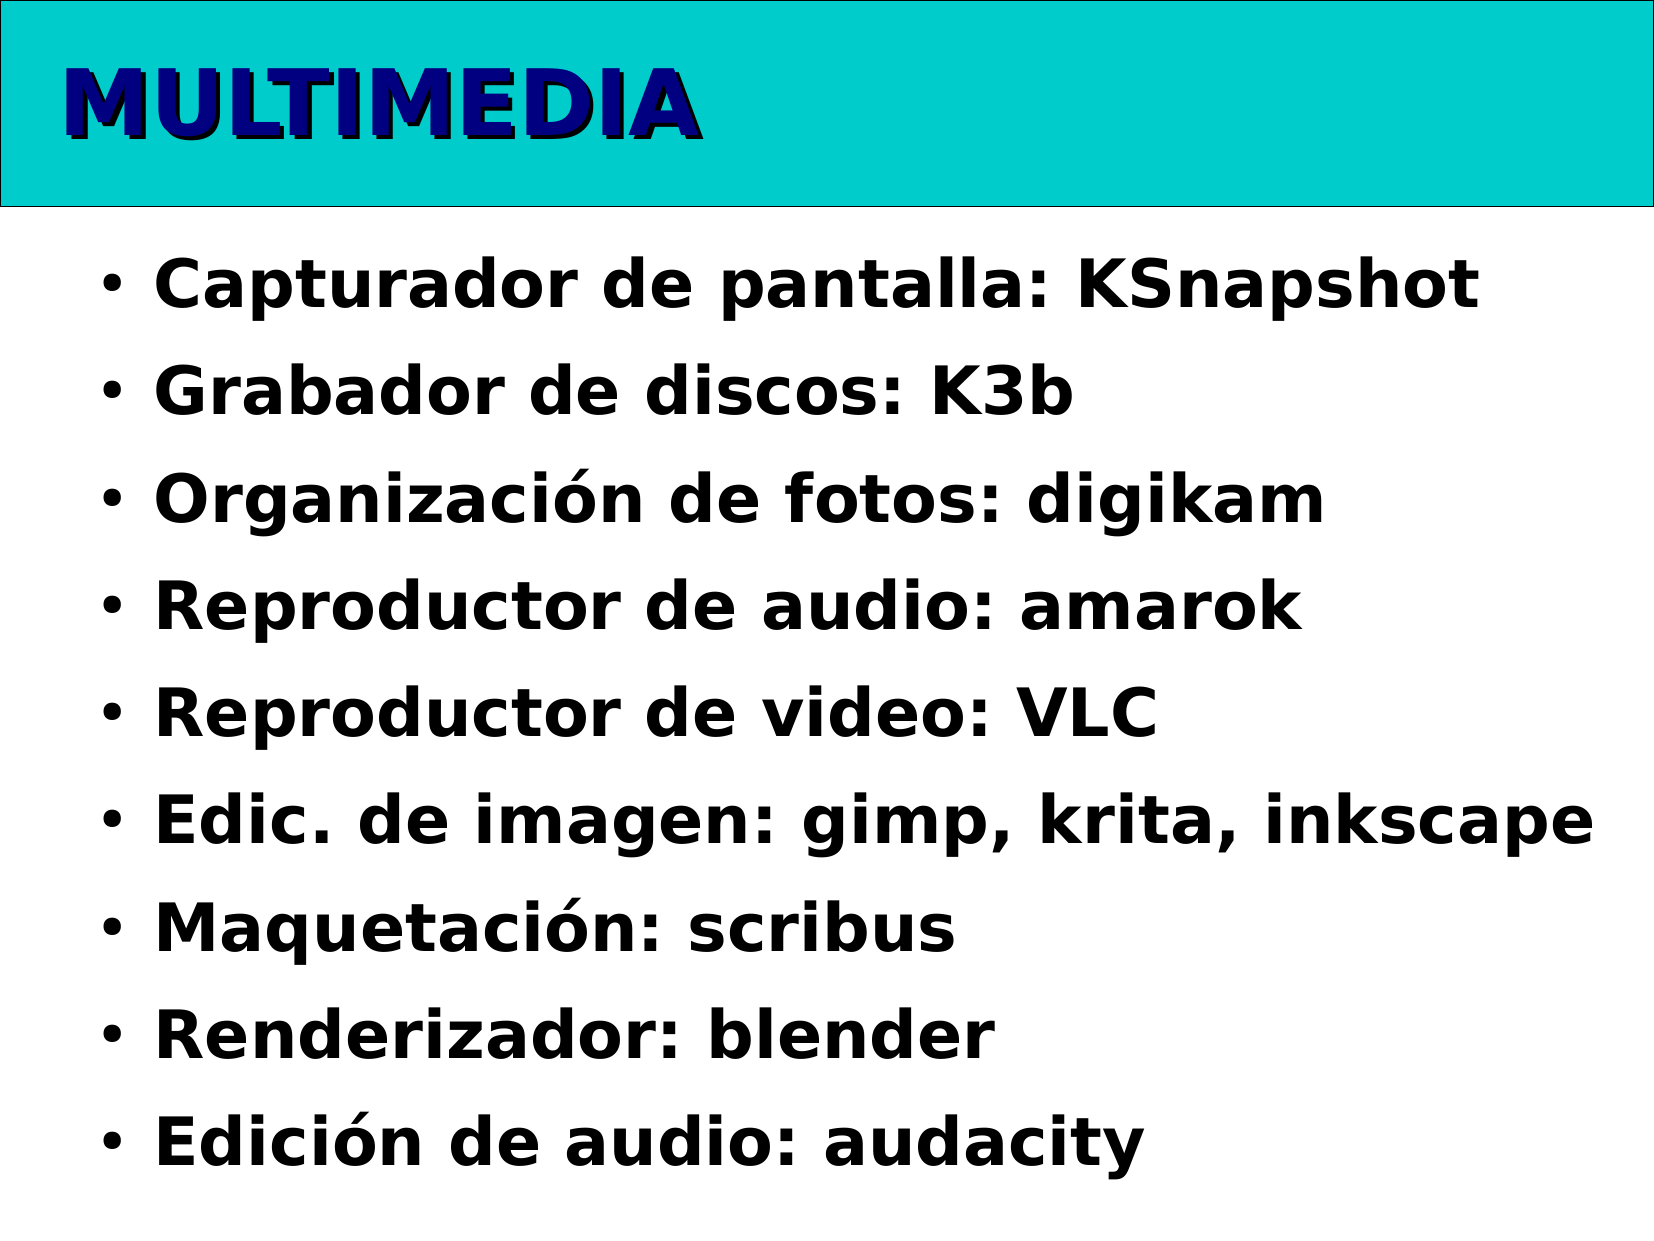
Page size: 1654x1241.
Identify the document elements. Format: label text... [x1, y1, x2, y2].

list Capturador de pantalla: KSnapshot Grabador de discos: K3b Organización de fotos: digikam Reproductor de audio: amarok Reproductor de video: VLC Edic. de imagen: gimp, krita, inkscape Maquetación: scribus Renderizador: blender Edición de audio: audacity [82, 245, 1607, 1182]
title MULTIMEDIA [59, 22, 1654, 185]
